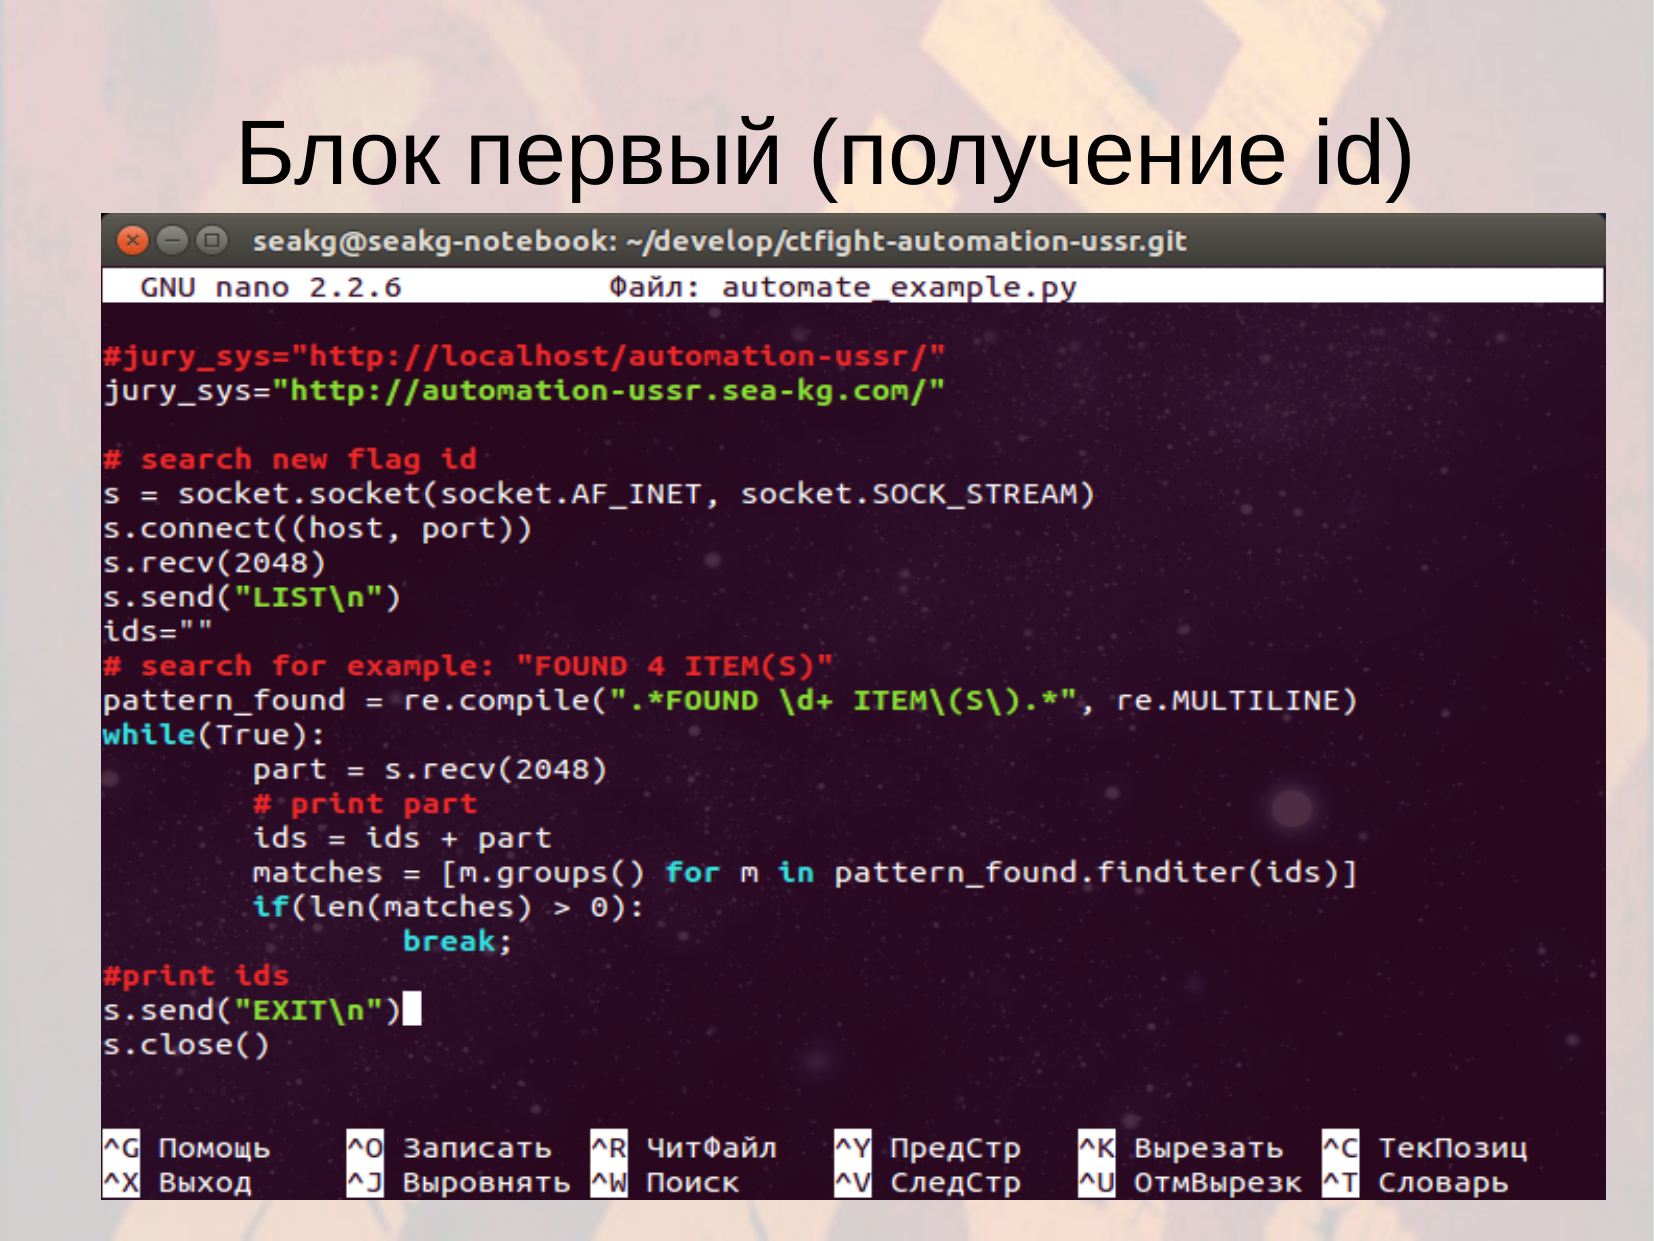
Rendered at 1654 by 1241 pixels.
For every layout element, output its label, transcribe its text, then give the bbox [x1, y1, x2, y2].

title Блок первый (получение id) [82, 49, 1571, 257]
picture [0, 0, 1654, 1241]
